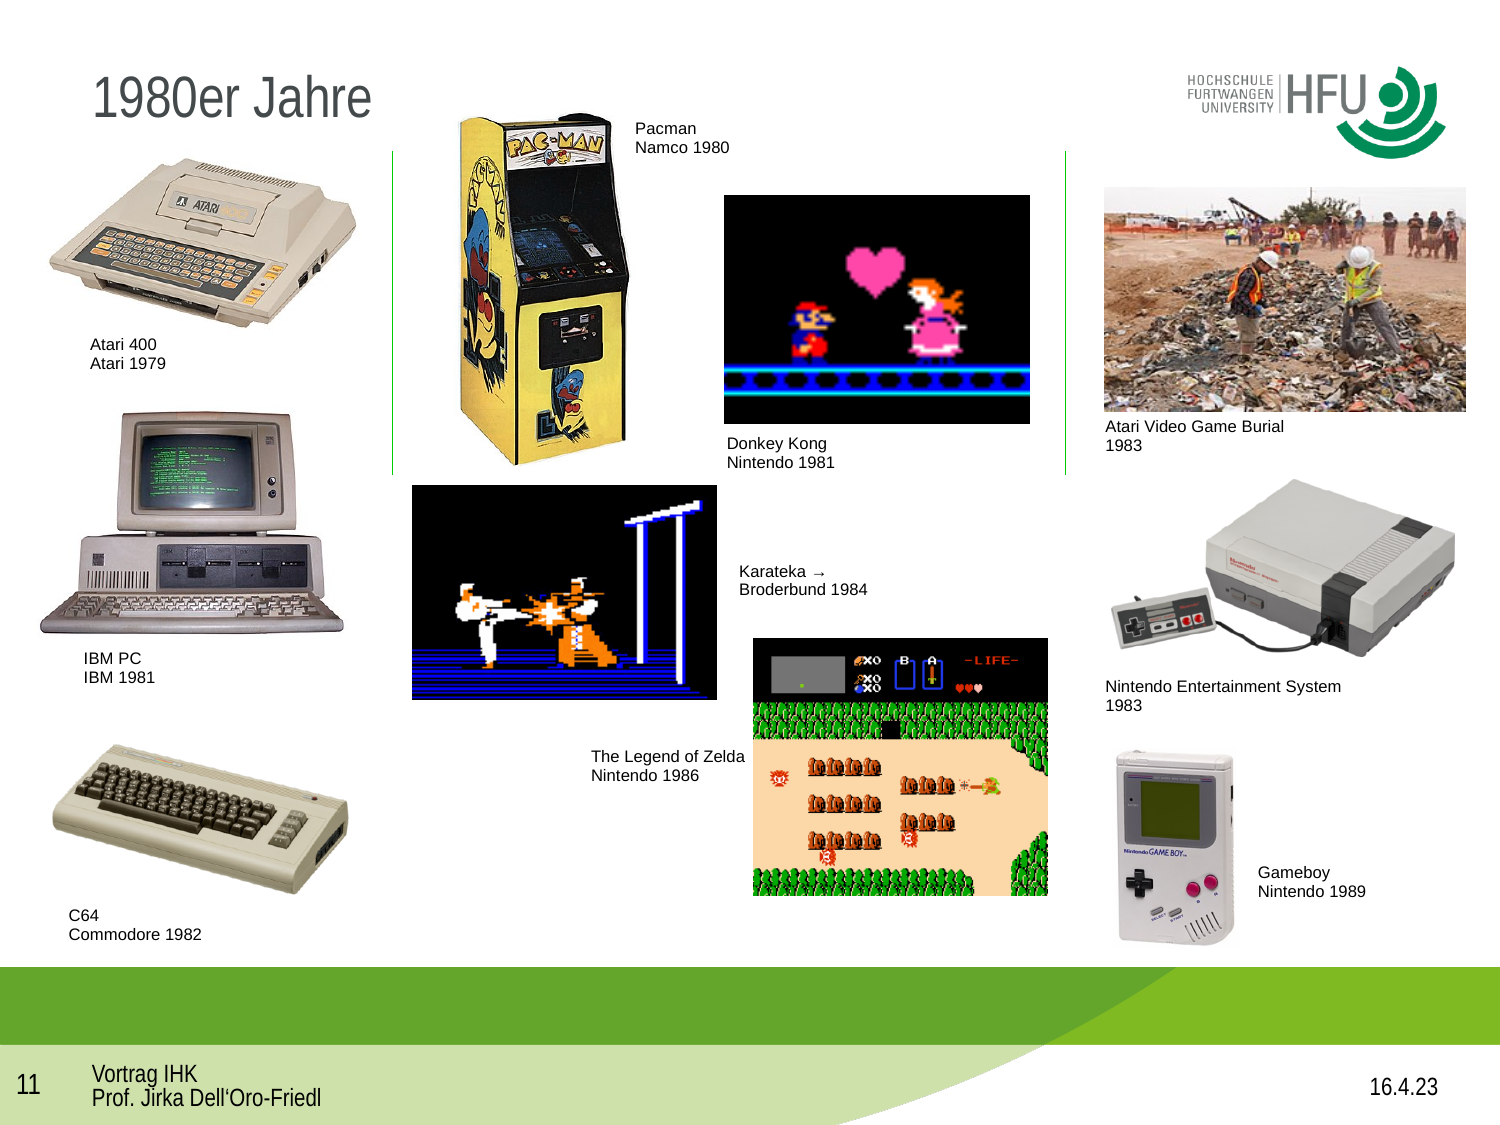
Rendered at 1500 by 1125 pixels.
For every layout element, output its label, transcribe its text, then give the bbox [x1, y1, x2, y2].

text_box IBM PC IBM 1981 [68, 642, 321, 695]
picture [39, 148, 366, 337]
text_box Atari 400 Atari 1979 [75, 337, 327, 381]
text_box Karateka → Broderbund 1984 [724, 554, 915, 607]
picture [753, 638, 1048, 896]
text_box C64 Commodore 1982 [53, 913, 306, 952]
text_box Gameboy Nintendo 1989 [1243, 856, 1500, 909]
text_box The Legend of Zelda Nintendo 1986 [576, 739, 767, 793]
picture [724, 394, 1030, 424]
text_box Donkey Kong Nintendo 1981 [712, 426, 903, 480]
picture [30, 406, 353, 640]
text_box Atari Video Game Burial 1983 [1090, 409, 1399, 463]
picture [33, 725, 366, 913]
picture [1166, 53, 1454, 164]
title 1980er Jahre [77, 64, 1353, 153]
picture [447, 101, 636, 469]
text_box Nintendo Entertainment System 1983 [1090, 669, 1399, 723]
picture [1111, 747, 1239, 950]
picture [1104, 187, 1466, 412]
picture [0, 967, 1500, 1125]
picture [412, 485, 717, 700]
picture [724, 195, 1030, 391]
picture [1111, 479, 1455, 657]
text_box Pacman Namco 1980 [620, 112, 812, 165]
